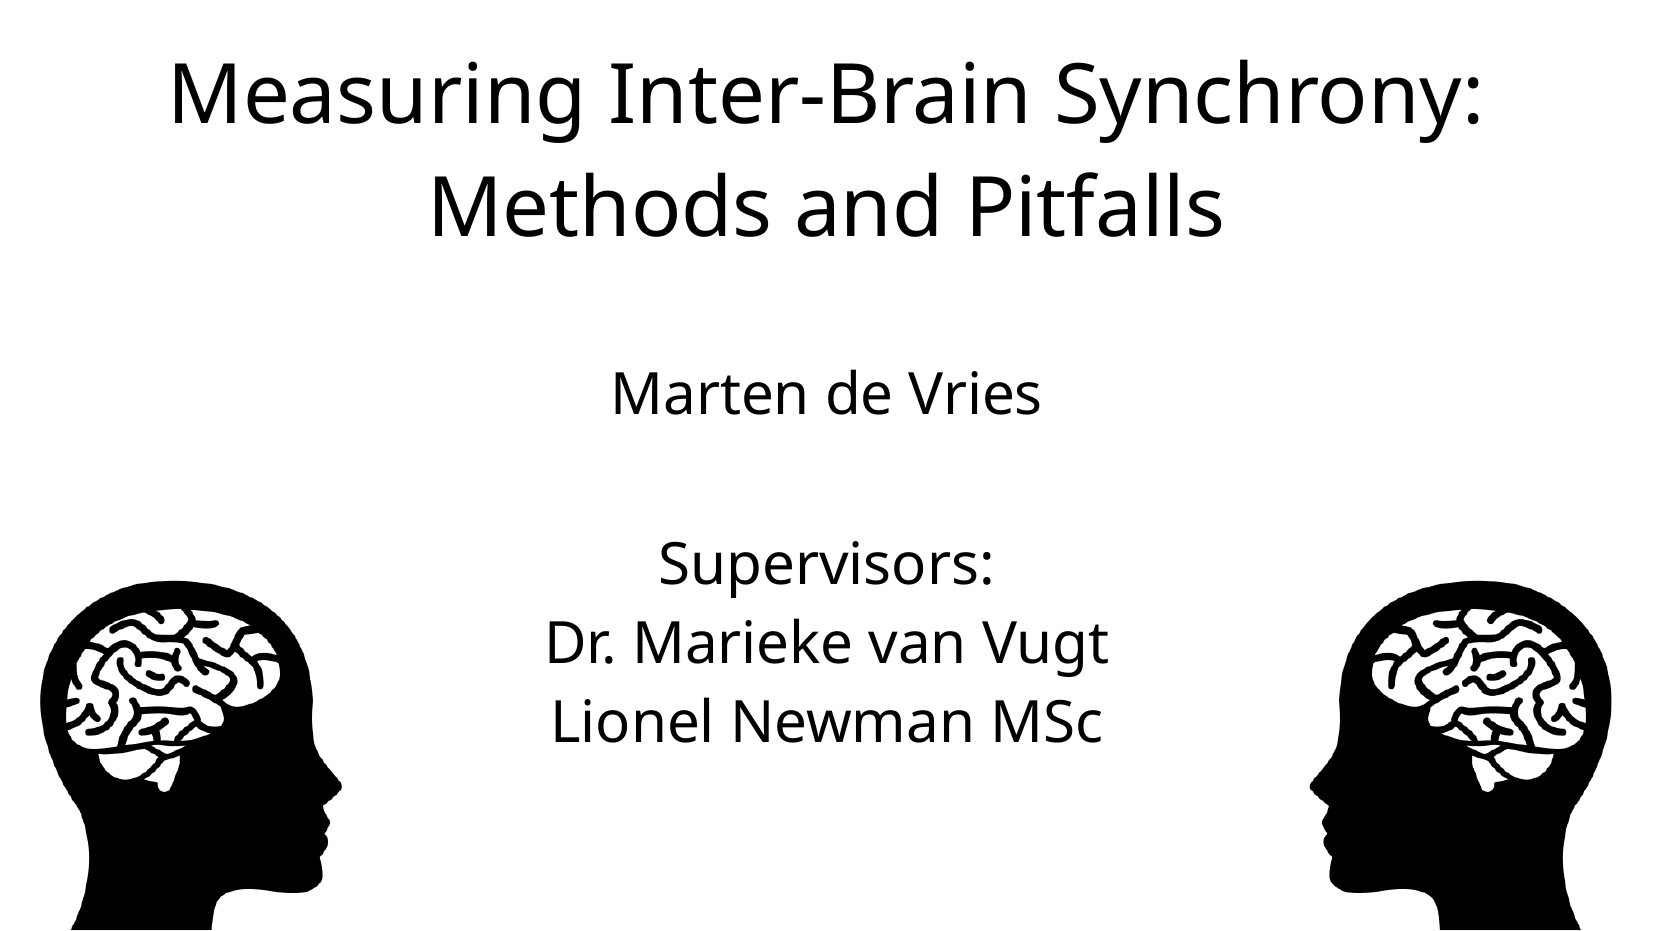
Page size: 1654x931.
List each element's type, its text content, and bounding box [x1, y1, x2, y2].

picture [1151, 445, 1654, 931]
subtitle Measuring Inter-Brain Synchrony: Methods and Pitfalls Marten de Vries Supervisors: Dr. Marieke van Vugt Lionel Newman MSc [82, 34, 1571, 760]
picture [0, 445, 500, 931]
